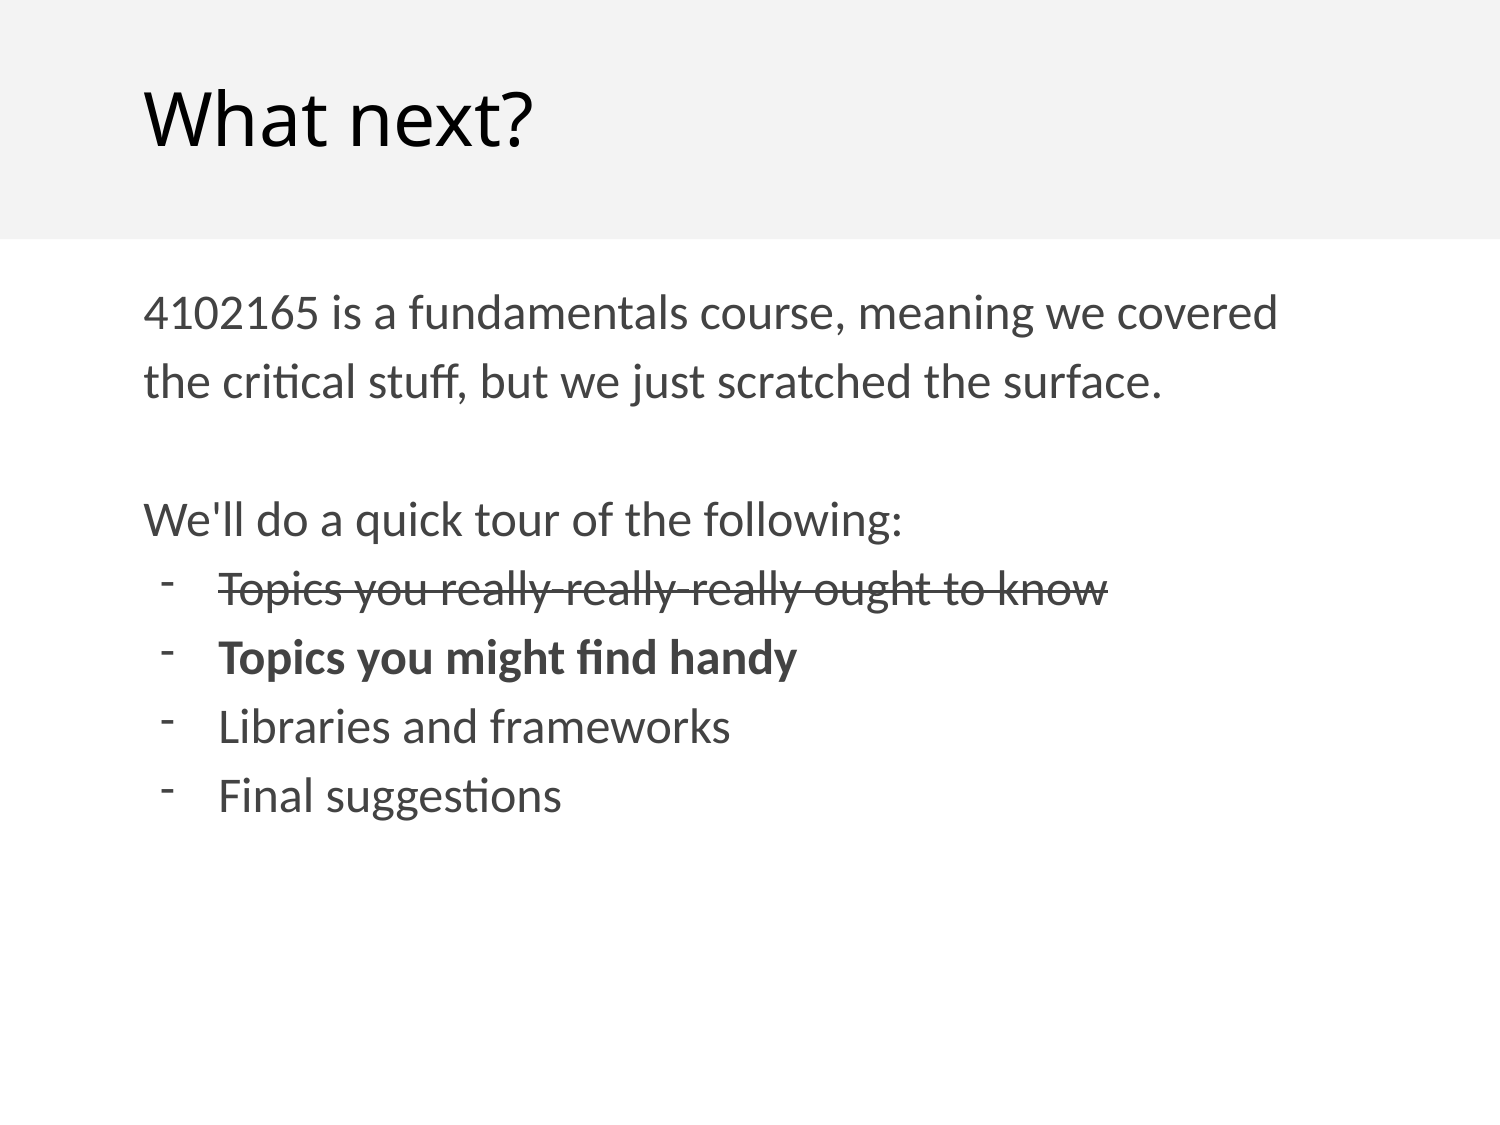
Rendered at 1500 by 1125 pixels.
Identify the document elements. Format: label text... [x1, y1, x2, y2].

title What next? [128, 56, 1372, 183]
list 4102165 is a fundamentals course, meaning we covered the critical stuff, but we just scratched the surface. We'll do a quick tour of the following: Topics you really-really-really ought to know Topics you might find handy Libraries and frameworks Final suggestions [128, 255, 1372, 1004]
